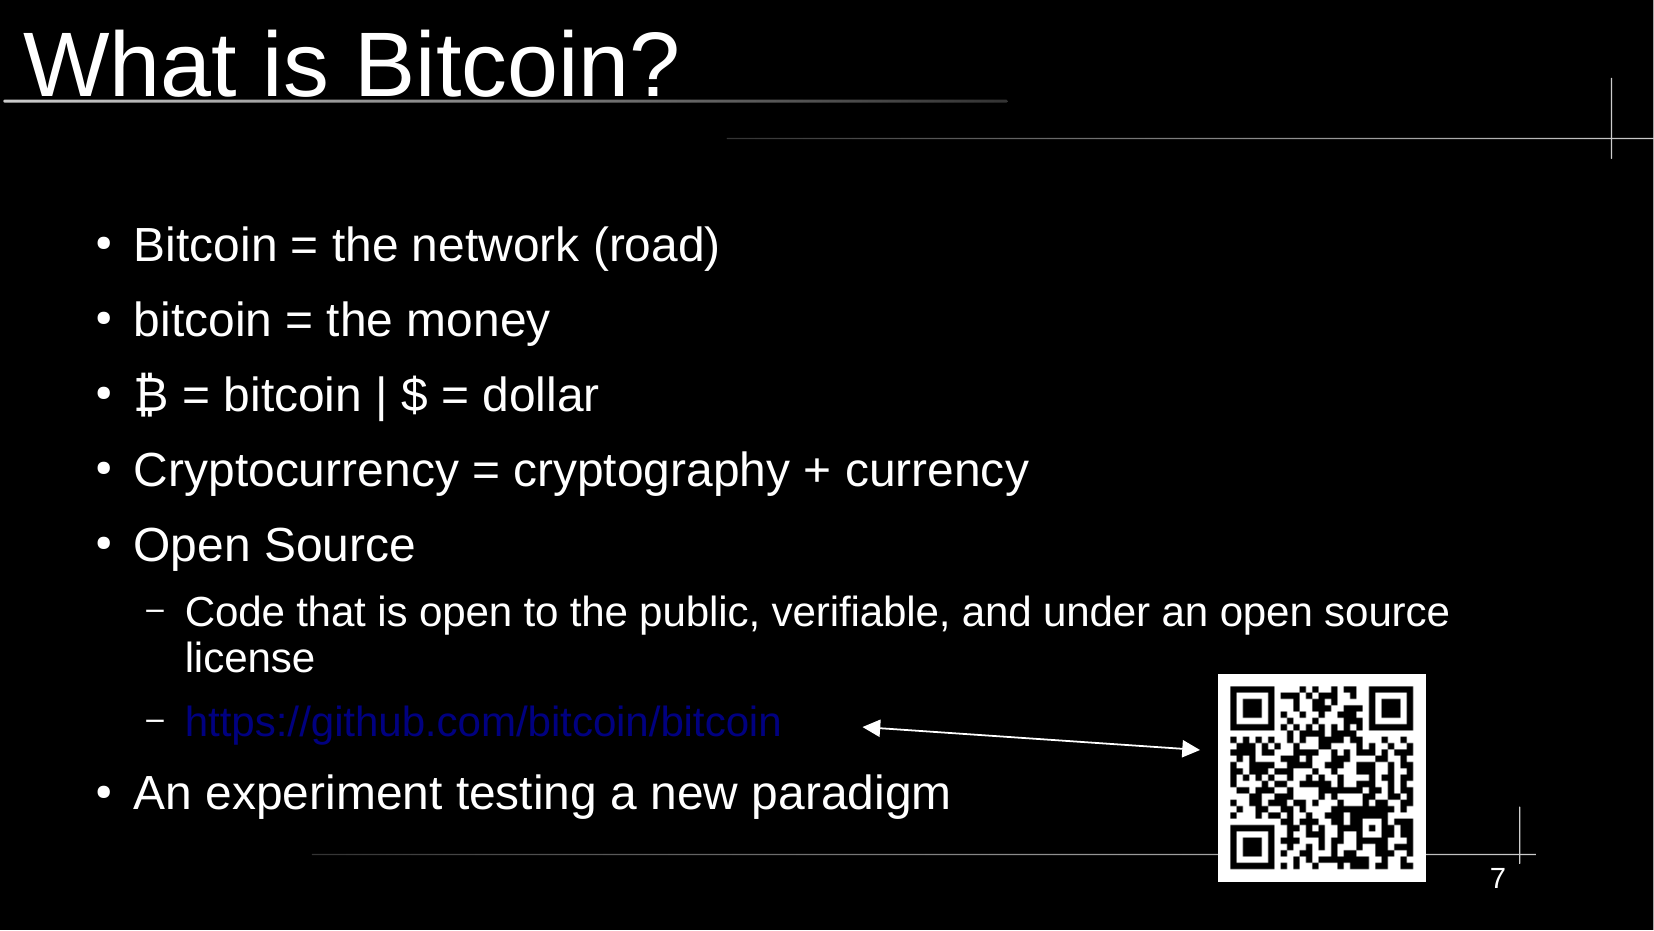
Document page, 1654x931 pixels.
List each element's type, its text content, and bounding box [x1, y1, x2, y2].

title What is Bitcoin? [23, 11, 1589, 119]
picture [1218, 674, 1426, 882]
list Bitcoin = the network (road) bitcoin = the money ₿ = bitcoin | $ = dollar Cryptocurrency = cryptography + currency Open Source Code that is open to the public, verifiable, and under an open source license https://github.com/bitcoin/bitcoin An experiment testing a new paradigm [82, 217, 1576, 826]
